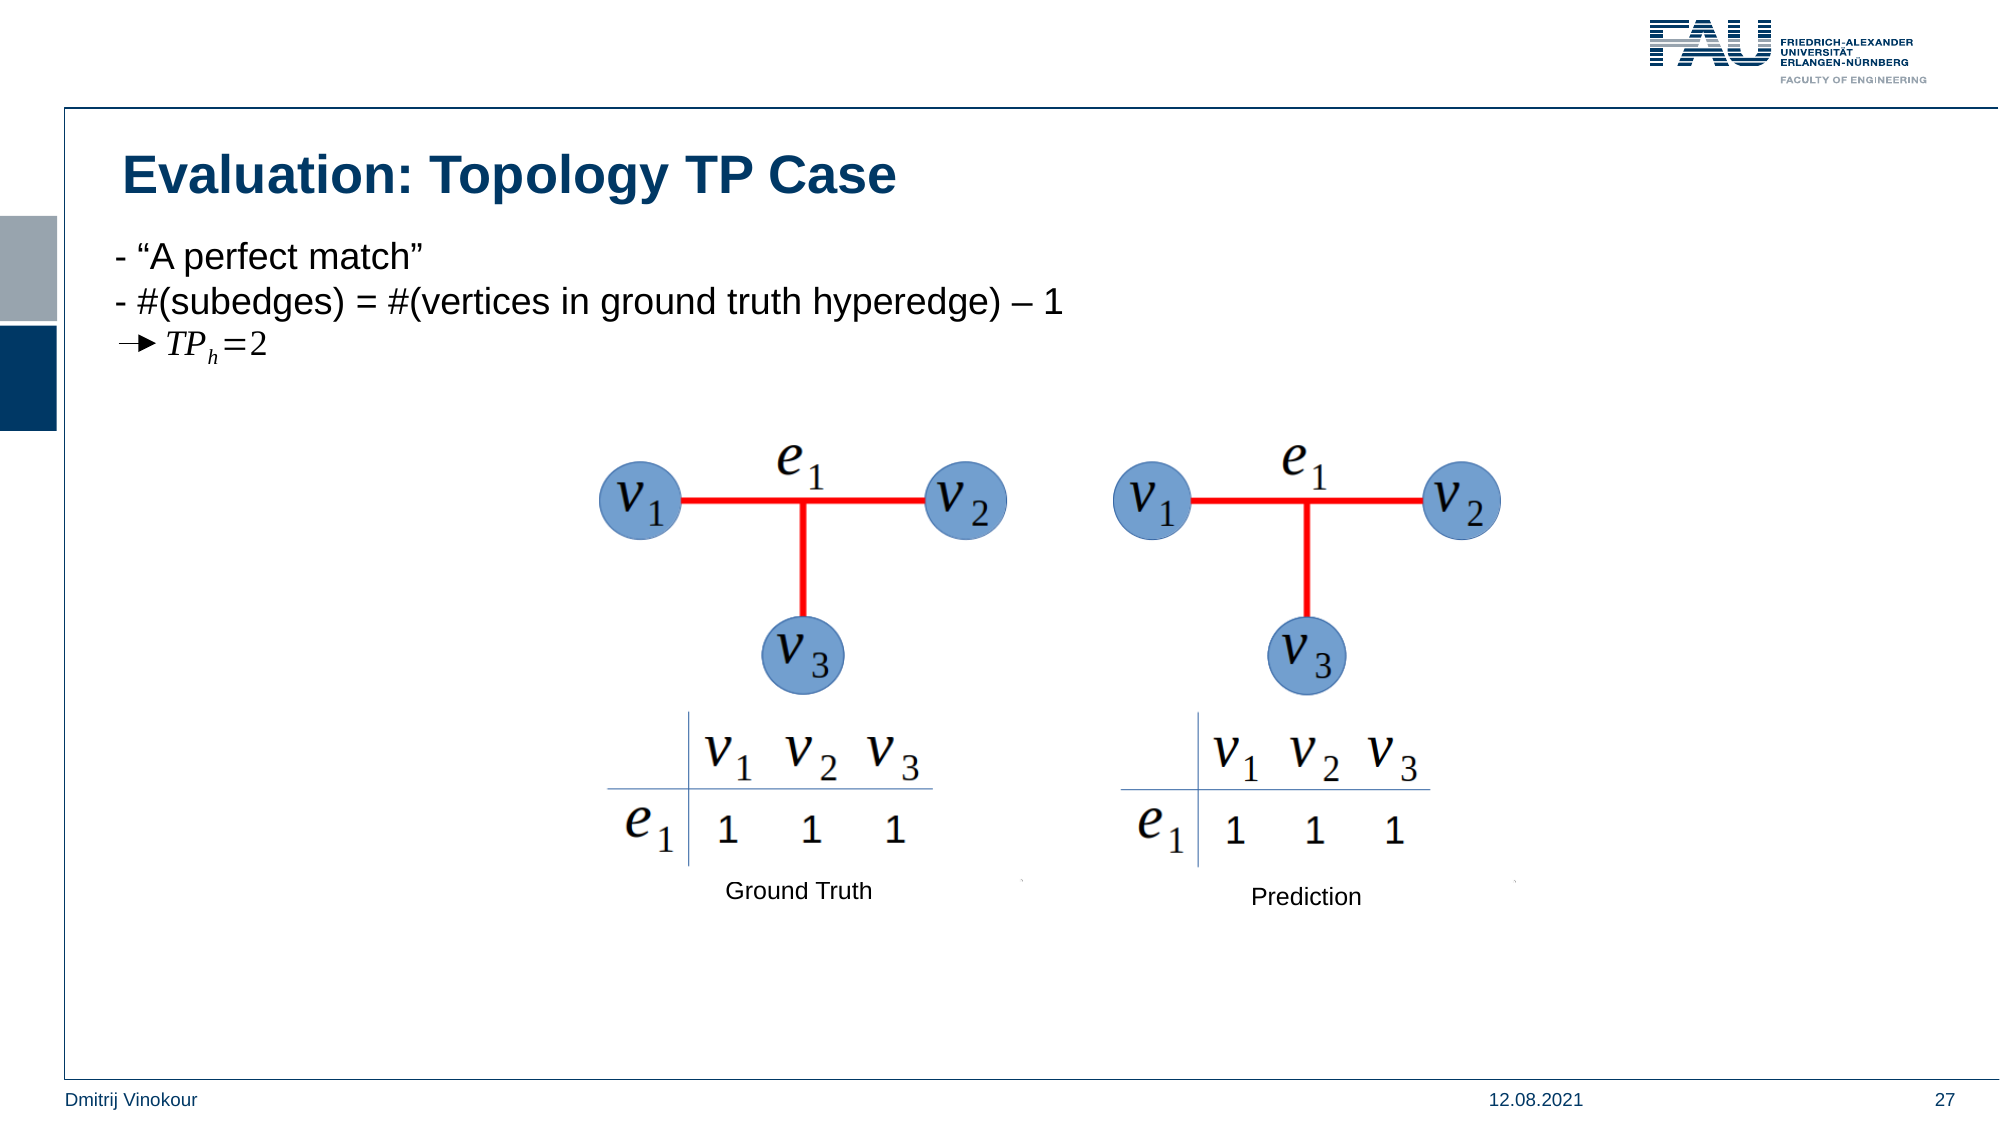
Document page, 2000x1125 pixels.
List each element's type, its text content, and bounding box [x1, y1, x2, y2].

text_box Evaluation: Topology TP Case [122, 139, 1946, 224]
text_box Dmitrij Vinokour [64, 1087, 1403, 1119]
text_box Prediction [1236, 883, 1437, 919]
text_box - “A perfect match” - #(subedges) = #(vertices in ground truth hyperedge) – 1 [99, 224, 1946, 450]
picture [596, 422, 1023, 882]
text_box <number> [1798, 1087, 1956, 1119]
text_box 12.08.2021 [1489, 1087, 1725, 1119]
text_box Ground Truth [710, 882, 911, 913]
picture [1110, 422, 1516, 883]
chart [156, 323, 277, 369]
